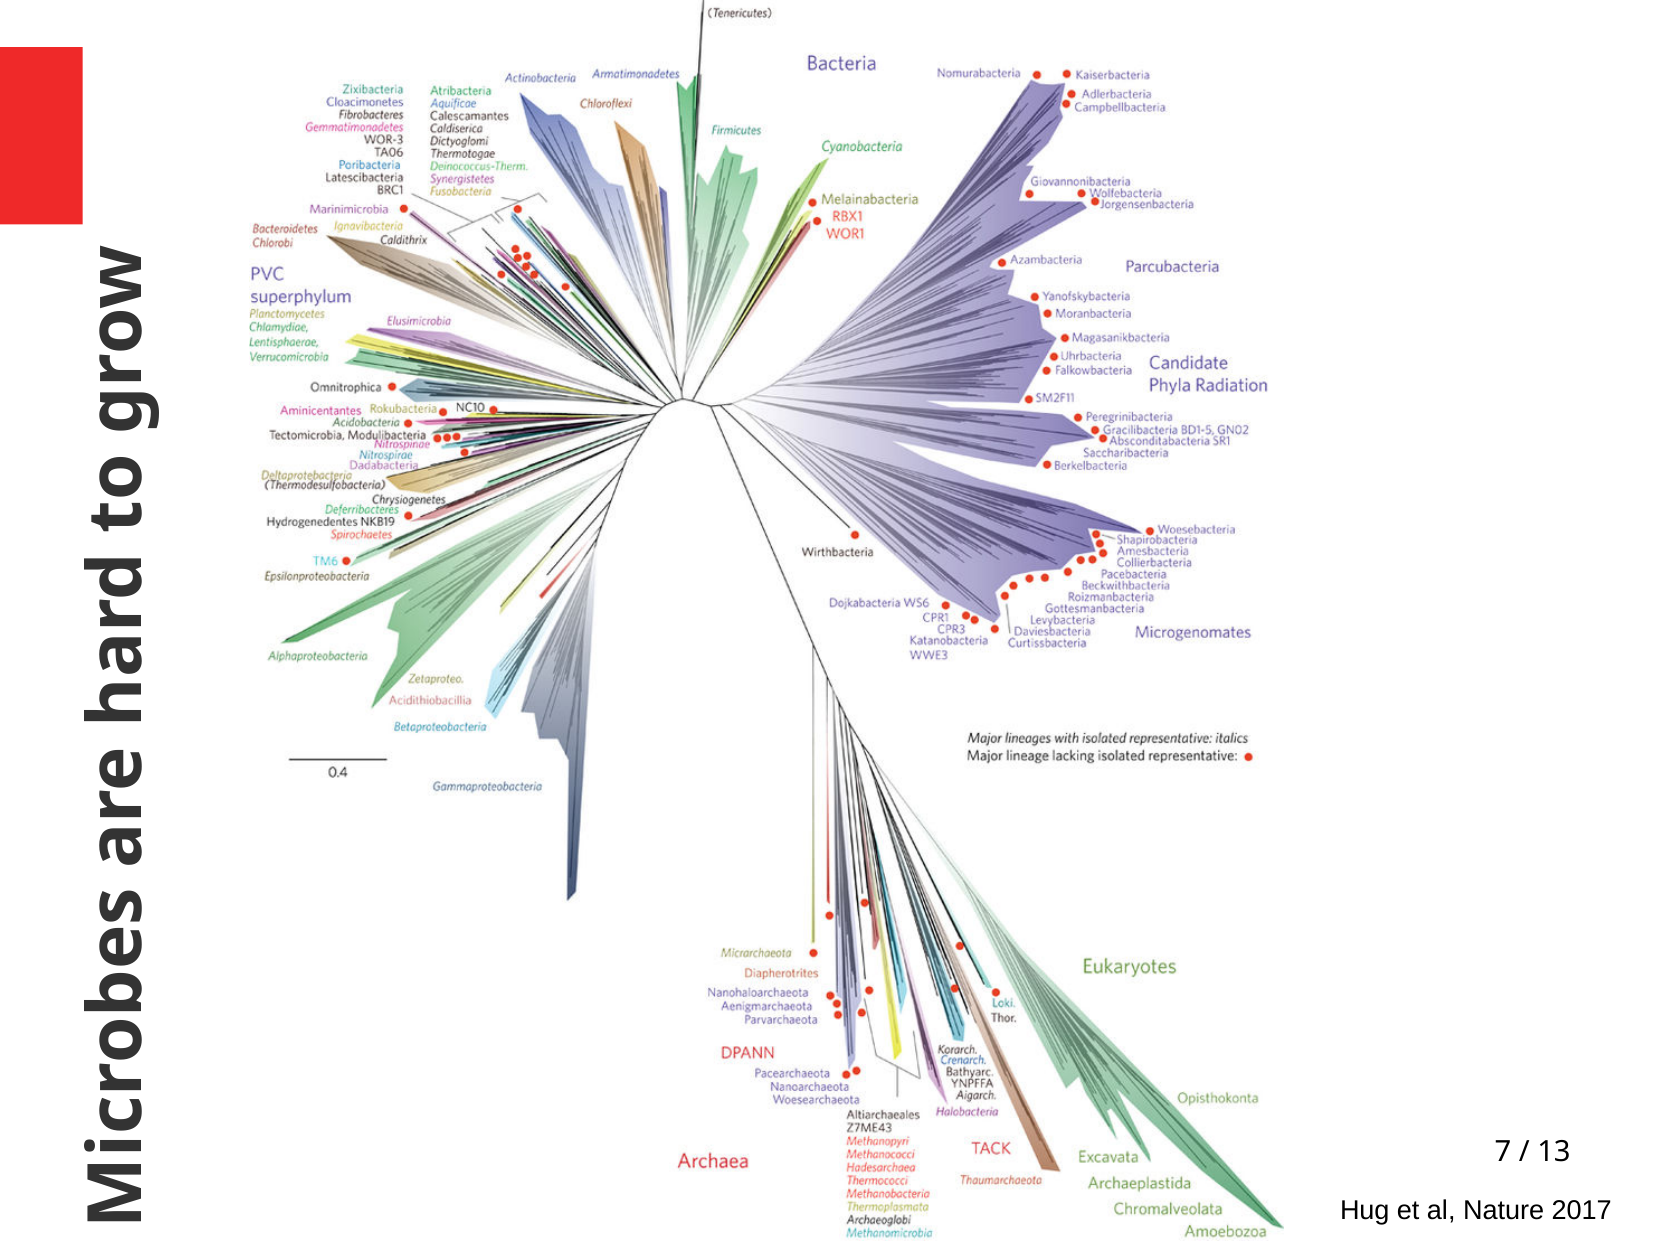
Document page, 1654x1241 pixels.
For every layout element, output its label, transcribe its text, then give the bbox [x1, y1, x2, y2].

text_box Hug et al, Nature 2017 [1325, 1187, 1641, 1232]
picture [249, 0, 1284, 1241]
title Microbes are hard to grow [8, 0, 216, 1229]
